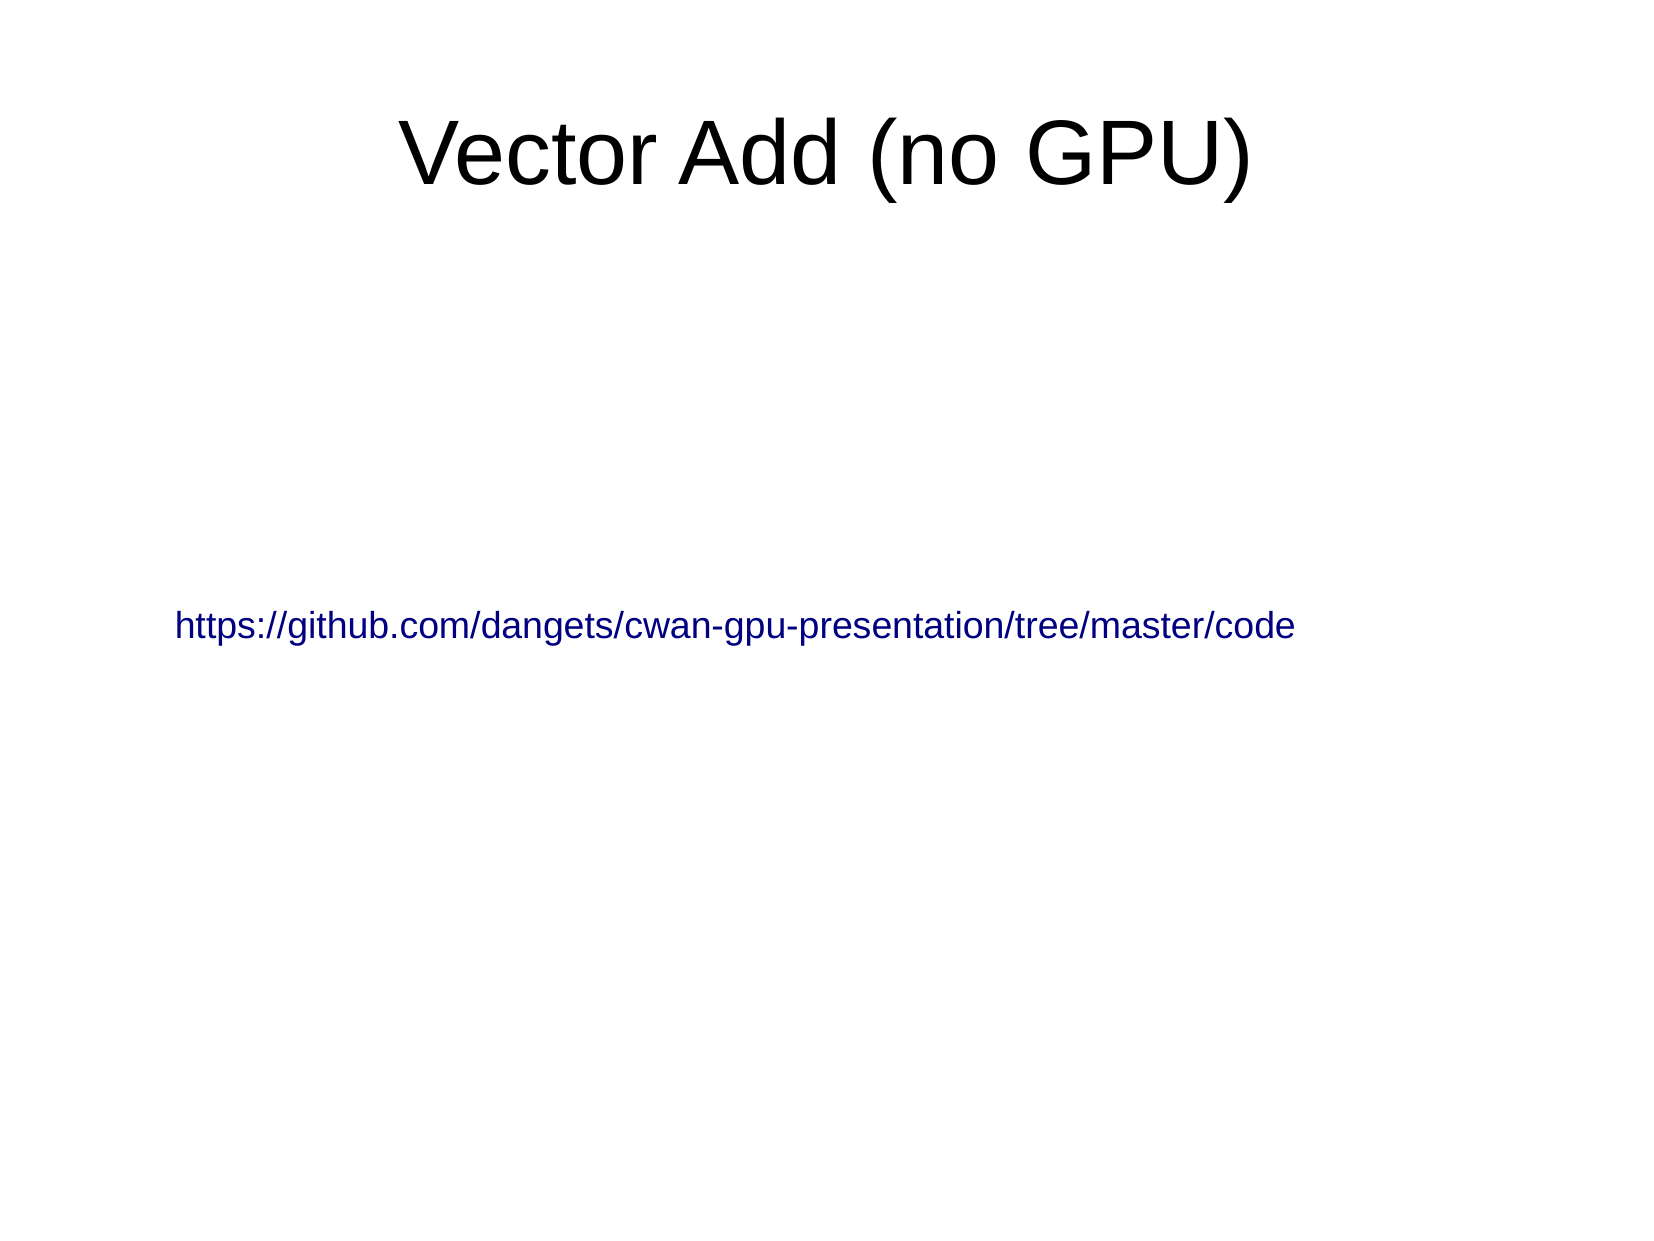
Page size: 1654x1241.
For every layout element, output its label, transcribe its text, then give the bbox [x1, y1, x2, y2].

text_box https://github.com/dangets/cwan-gpu-presentation/tree/master/code [160, 597, 1512, 668]
title Vector Add (no GPU) [82, 49, 1571, 257]
